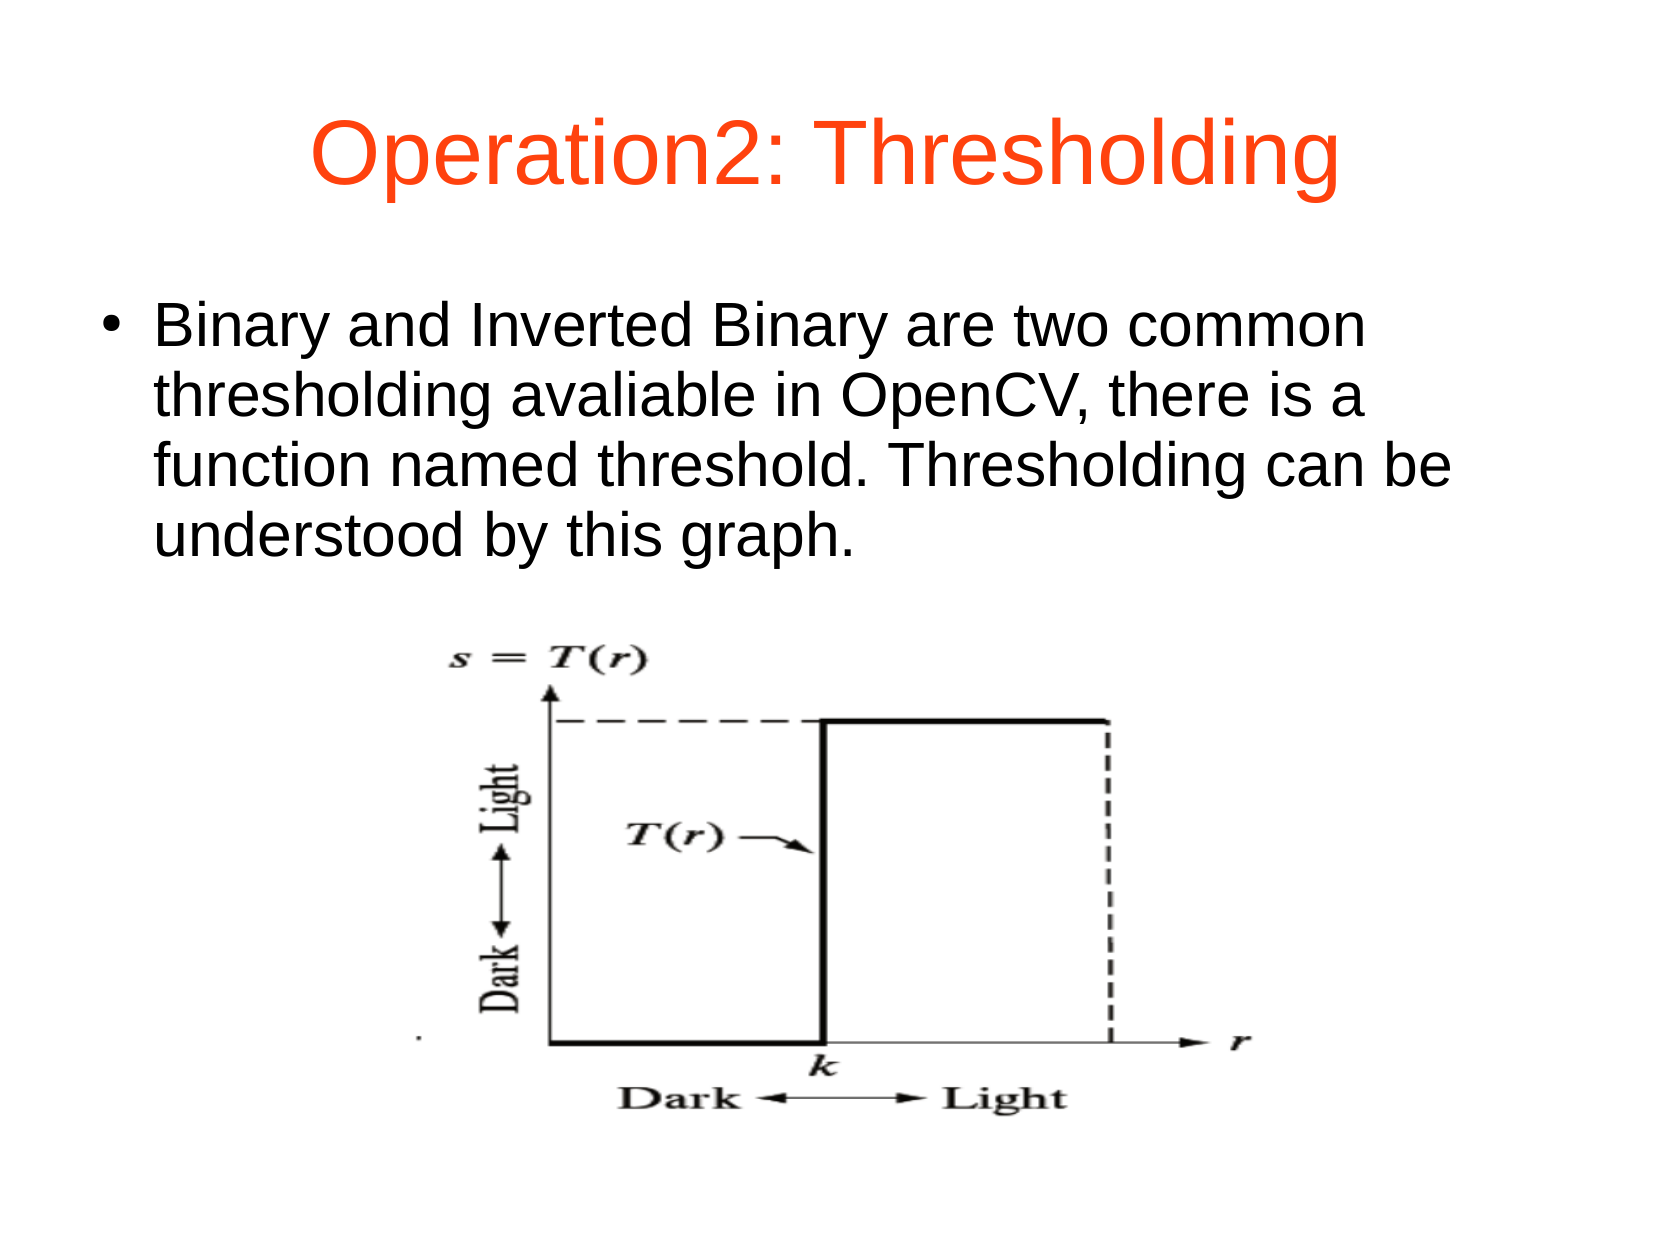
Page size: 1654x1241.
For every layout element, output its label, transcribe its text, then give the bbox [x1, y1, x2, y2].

title Operation2: Thresholding [82, 49, 1571, 257]
list Binary and Inverted Binary are two common thresholding avaliable in OpenCV, there is a function named threshold. Thresholding can be understood by this graph. [82, 290, 1571, 591]
picture [413, 637, 1312, 1136]
